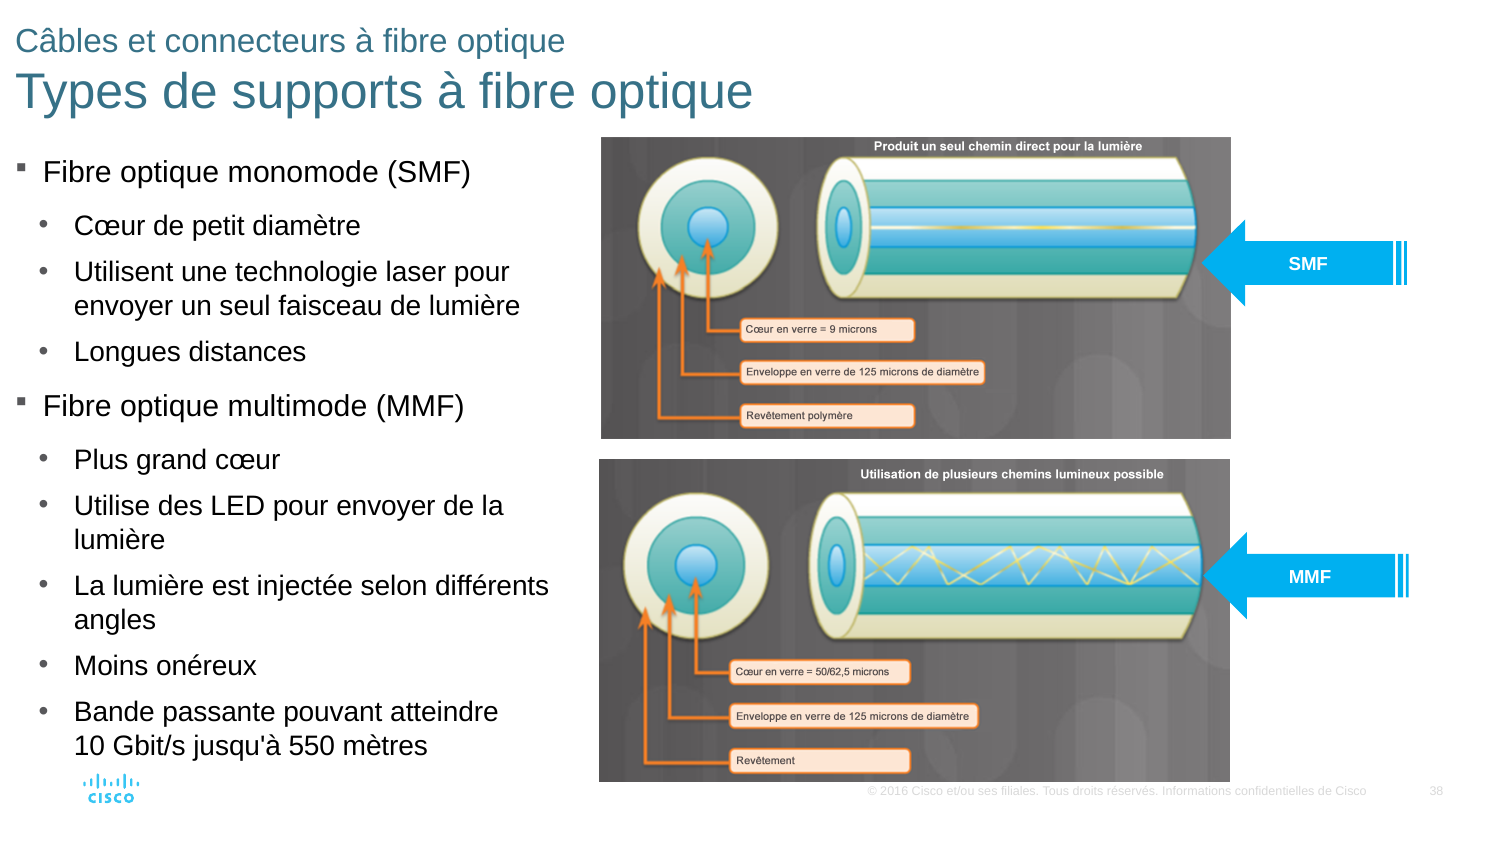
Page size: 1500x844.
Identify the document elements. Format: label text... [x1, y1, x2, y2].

text_box MMF [1397, 553, 1404, 598]
list Fibre optique monomode (SMF) Cœur de petit diamètre Utilisent une technologie laser pour envoyer un seul faisceau de lumière Longues distances Fibre optique multimode (MMF) Plus grand cœur Utilise des LED pour envoyer de la lumière La lumière est injectée selon différents angles Moins onéreux Bande passante pouvant atteindre 10 Gbit/s jusqu'à 550 mètres [0, 144, 591, 734]
title Câbles et connecteurs à fibre optique Types de supports à fibre optique [0, 6, 1500, 131]
picture [601, 137, 1231, 439]
text_box MMF [1405, 553, 1409, 598]
text_box SMF [1396, 241, 1402, 285]
text_box SMF [1201, 219, 1394, 307]
picture [599, 459, 1230, 782]
text_box MMF [1203, 531, 1396, 620]
